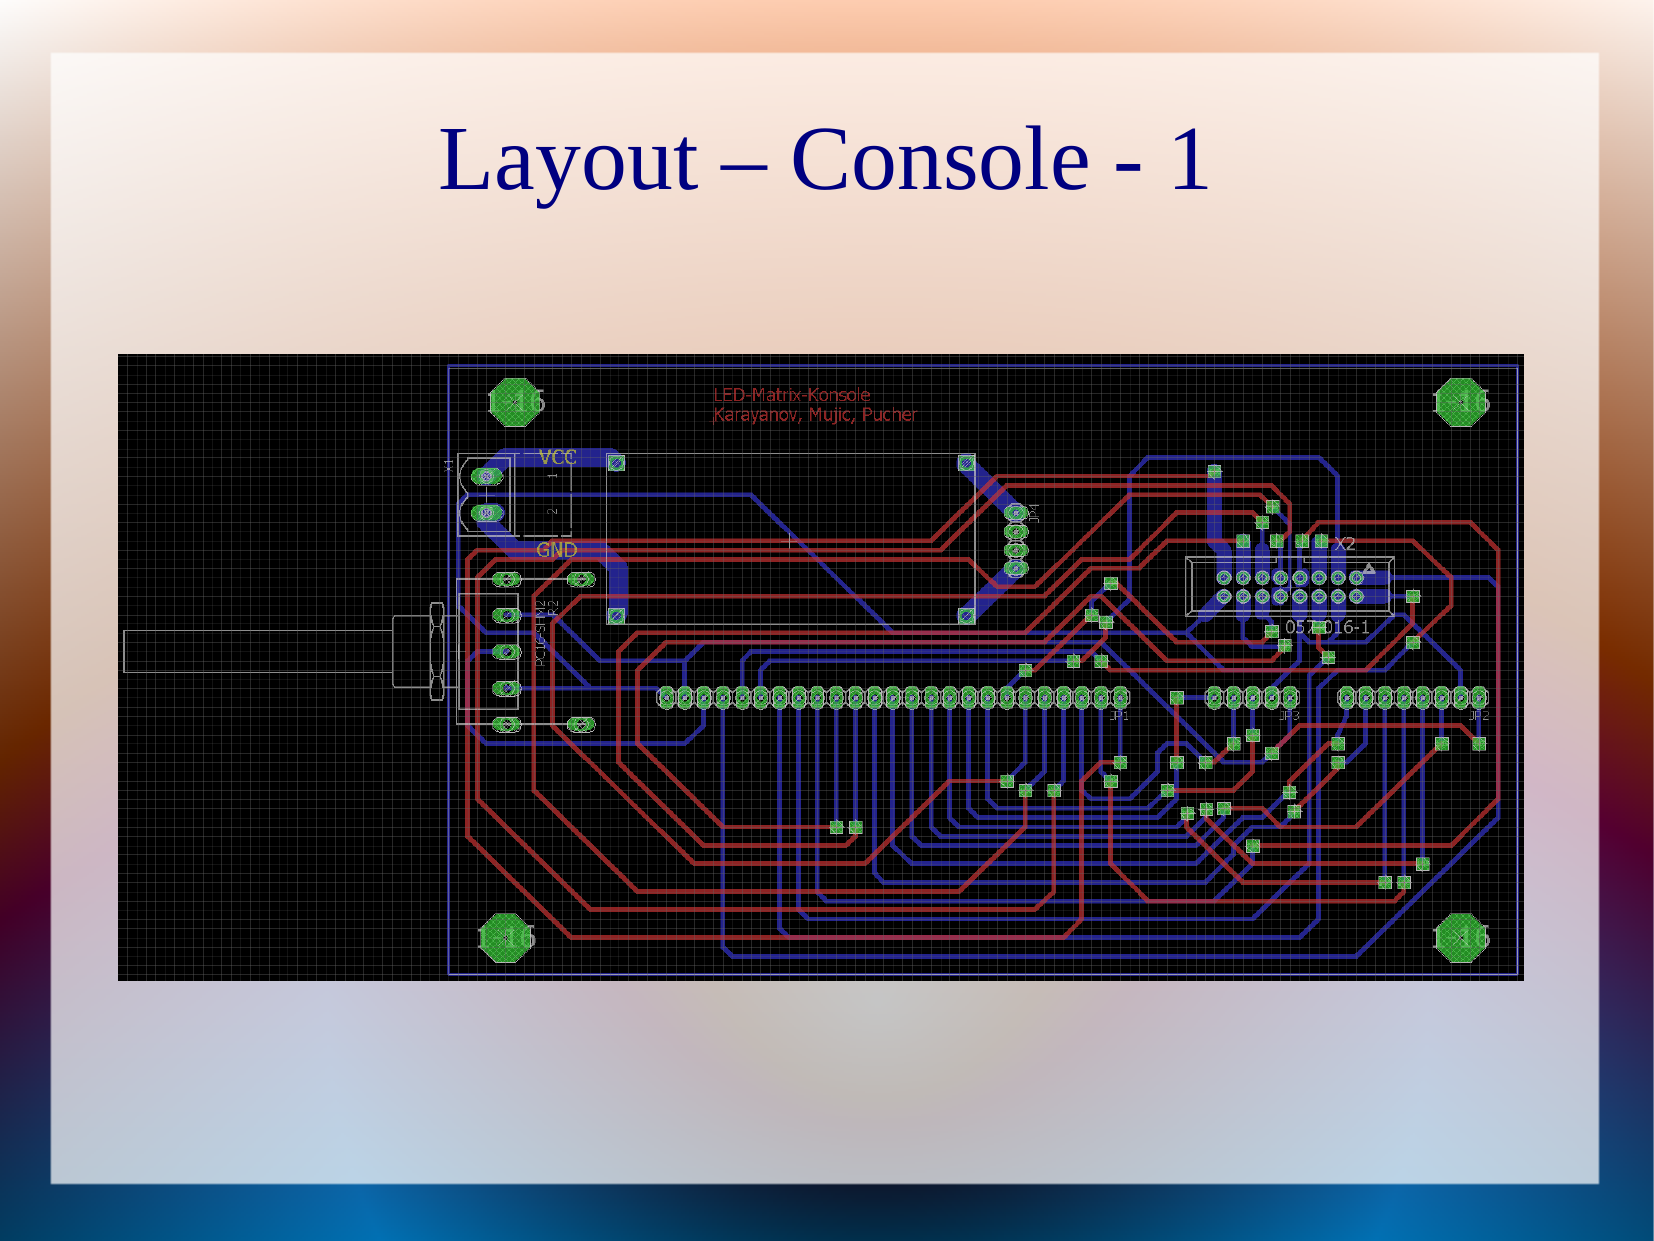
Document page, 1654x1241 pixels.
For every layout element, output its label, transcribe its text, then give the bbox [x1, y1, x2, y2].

title Layout – Console - 1 [82, 55, 1571, 263]
picture [0, 0, 1654, 1241]
